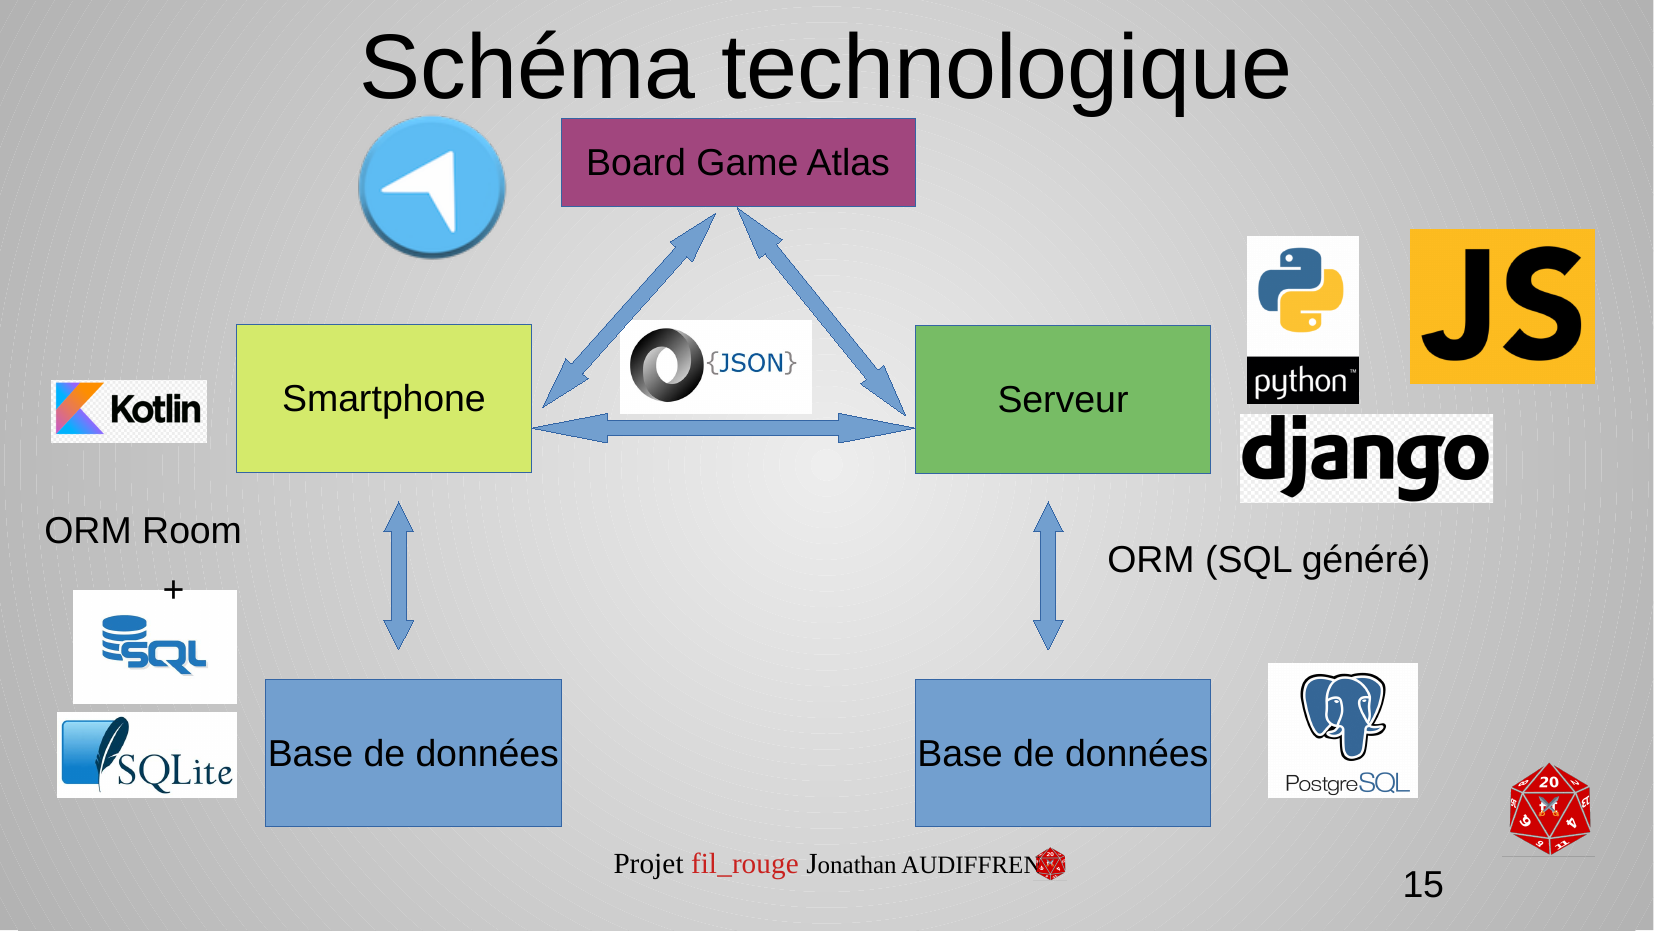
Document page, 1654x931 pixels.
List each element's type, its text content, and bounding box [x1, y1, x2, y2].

text_box [531, 413, 916, 443]
picture [57, 712, 237, 798]
text_box Serveur [915, 325, 1211, 474]
text_box Board Game Atlas [561, 118, 916, 207]
picture [51, 380, 207, 443]
text_box [737, 207, 906, 416]
picture [354, 109, 511, 266]
picture [1410, 229, 1595, 384]
picture [1247, 236, 1359, 404]
picture [1502, 762, 1595, 857]
picture [1268, 663, 1418, 798]
text_box ORM Room [29, 501, 325, 559]
text_box Smartphone [236, 324, 532, 473]
text_box Base de données [265, 679, 562, 827]
text_box [1033, 501, 1064, 650]
picture [73, 590, 237, 704]
text_box Base de données [915, 679, 1211, 827]
text_box ORM (SQL généré) [1092, 531, 1477, 631]
text_box [542, 213, 716, 408]
text_box [383, 501, 414, 650]
picture [1240, 414, 1494, 503]
text_box + [147, 561, 207, 618]
picture [620, 320, 812, 414]
title Schéma technologique [82, 0, 1571, 193]
picture [1033, 847, 1067, 881]
